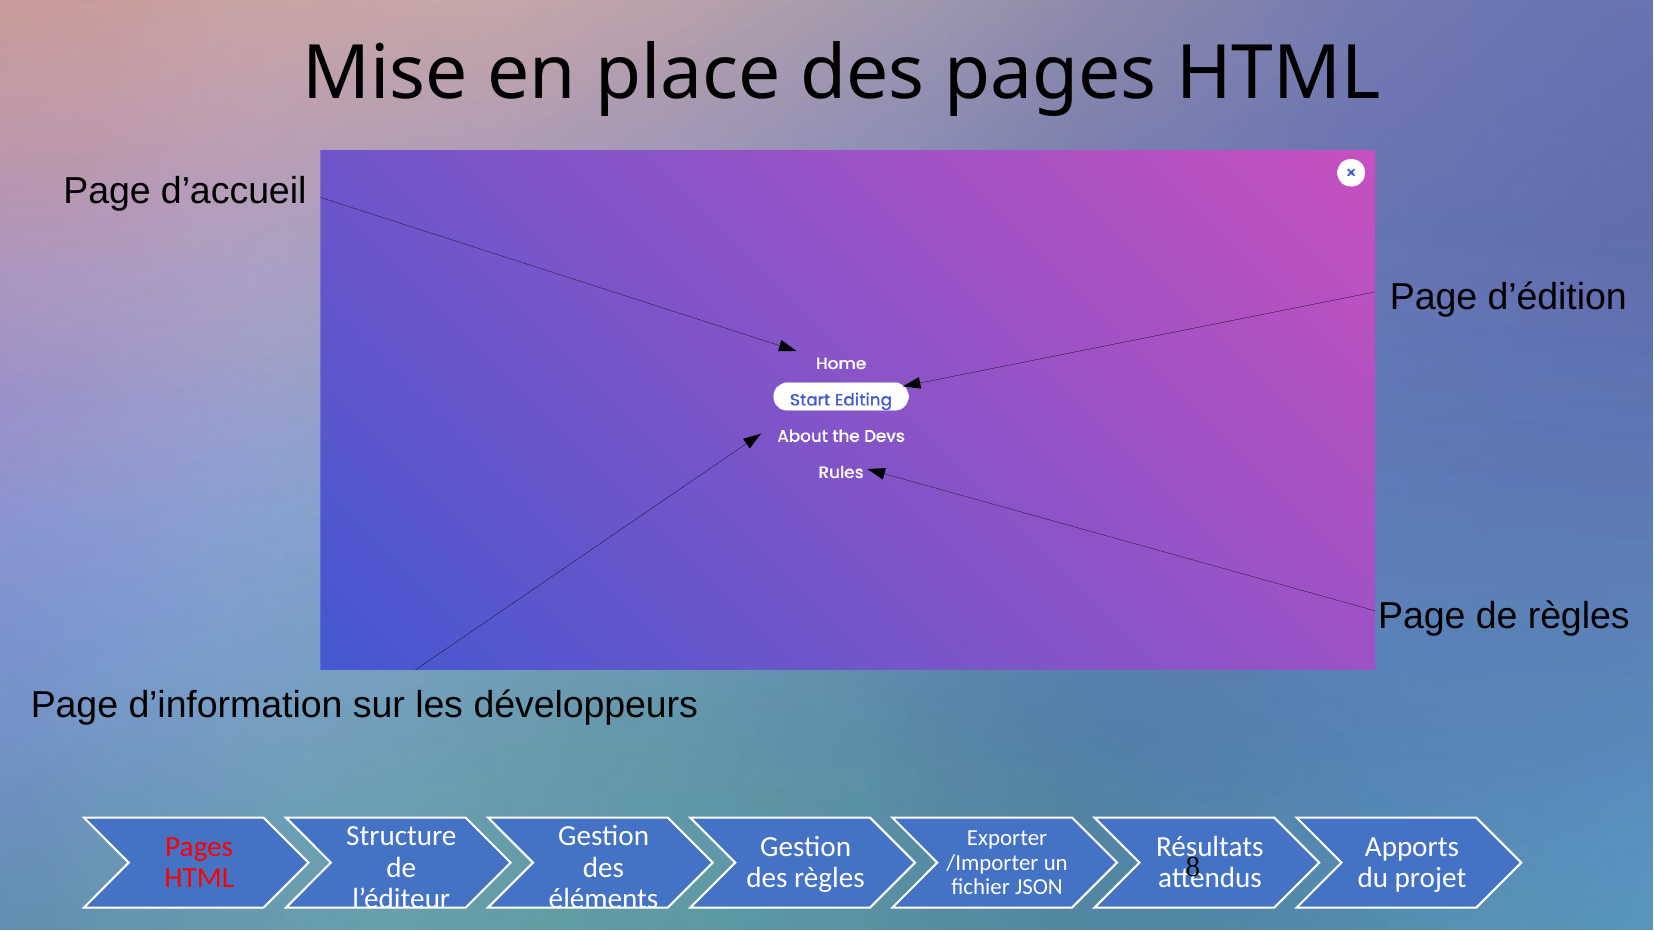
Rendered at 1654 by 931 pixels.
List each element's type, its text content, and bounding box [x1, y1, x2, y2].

text_box Page d’édition [1375, 268, 1647, 326]
text_box Page d’accueil [48, 161, 356, 222]
text_box Exporter /Importer un fichier JSON [892, 817, 1118, 908]
text_box Page d’information sur les développeurs [16, 675, 336, 817]
picture [0, 0, 1653, 930]
text_box [1185, 847, 1571, 912]
title Mise en place des pages HTML [56, 4, 1628, 132]
text_box Page de règles [1363, 587, 1654, 651]
text_box Gestion des éléments [488, 817, 713, 908]
text_box Pages HTML [83, 817, 309, 908]
text_box Apports du projet [1296, 817, 1506, 847]
text_box Gestion des règles [690, 817, 915, 908]
text_box Résultats attendus [1094, 817, 1304, 908]
text_box Structure de l’éditeur [286, 817, 511, 908]
